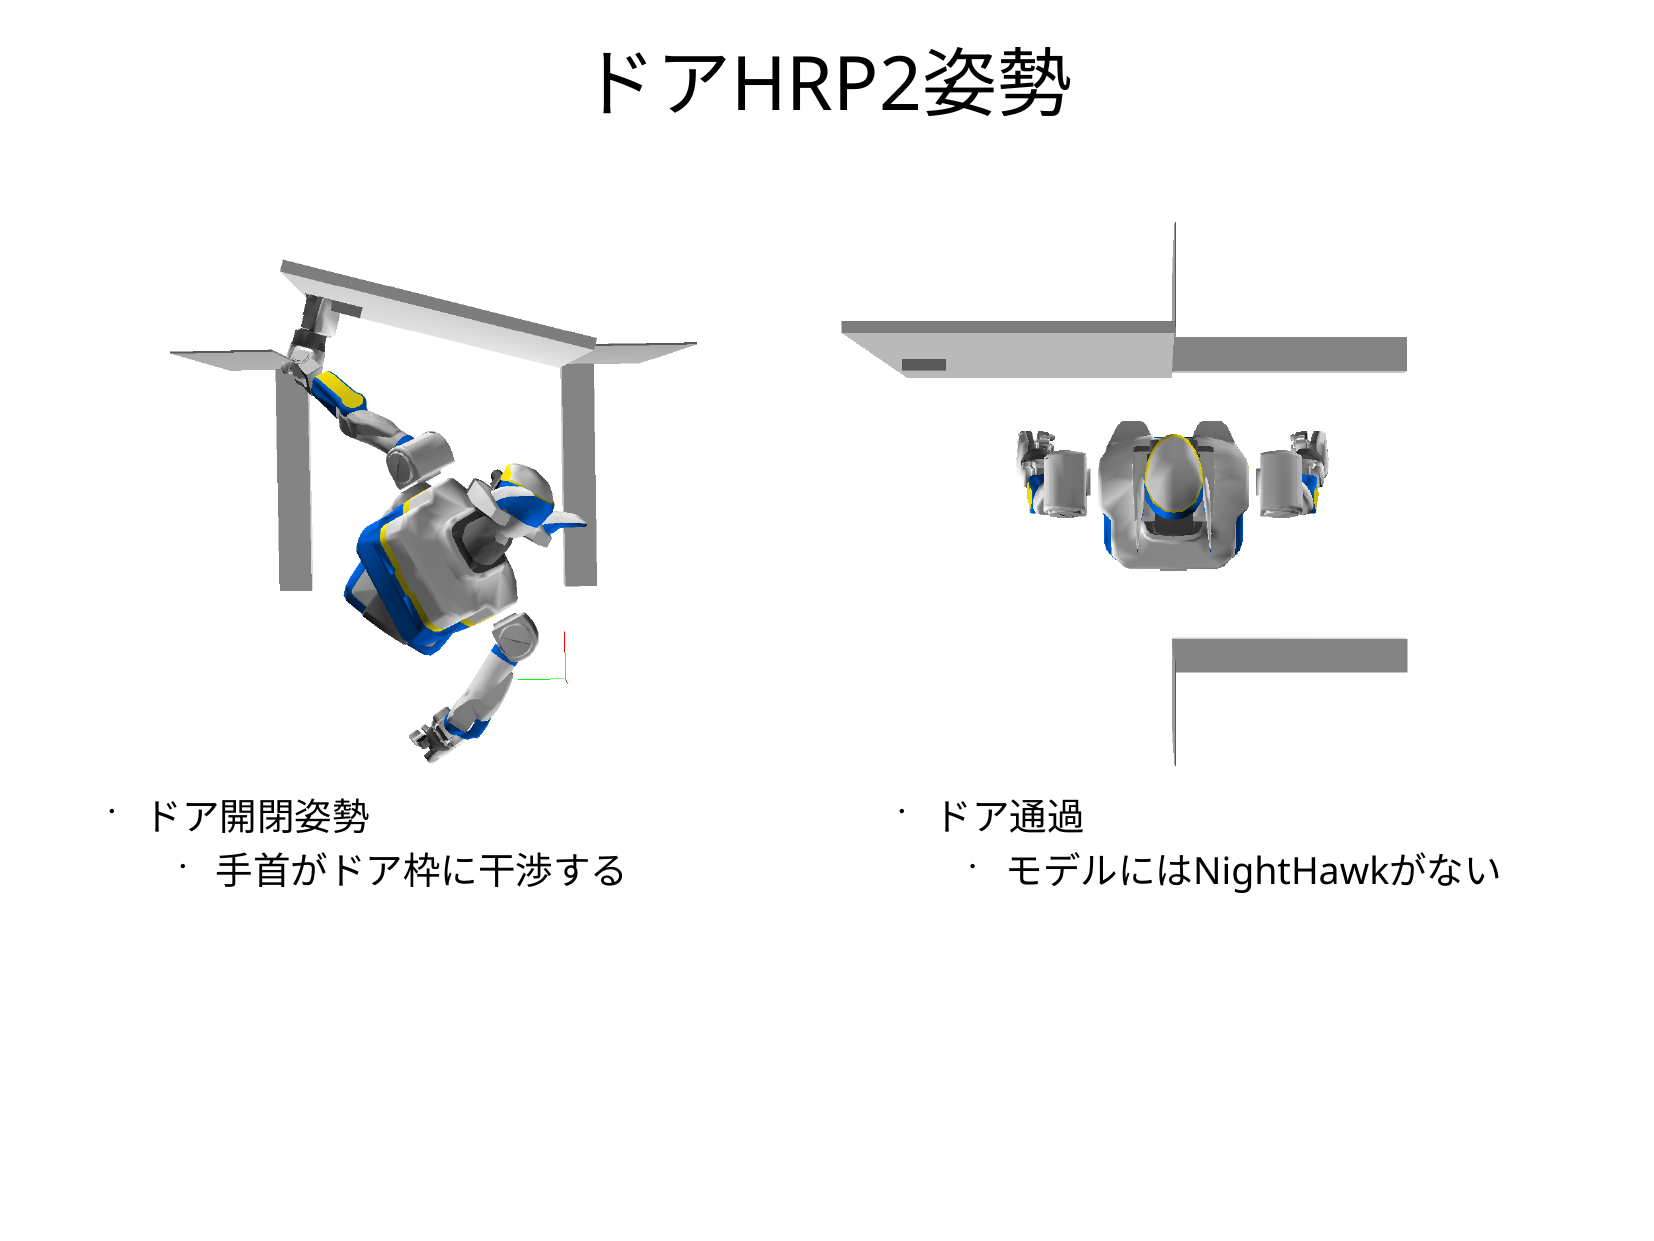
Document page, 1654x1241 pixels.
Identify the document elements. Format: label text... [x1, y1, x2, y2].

text_box ドア開閉姿勢 手首がドア枠に干渉する [94, 779, 674, 905]
text_box ドア通過 モデルにはNightHawkがない [884, 779, 1524, 905]
picture [156, 242, 714, 774]
title ドアHRP2姿勢 [82, 37, 1571, 119]
picture [827, 212, 1419, 770]
